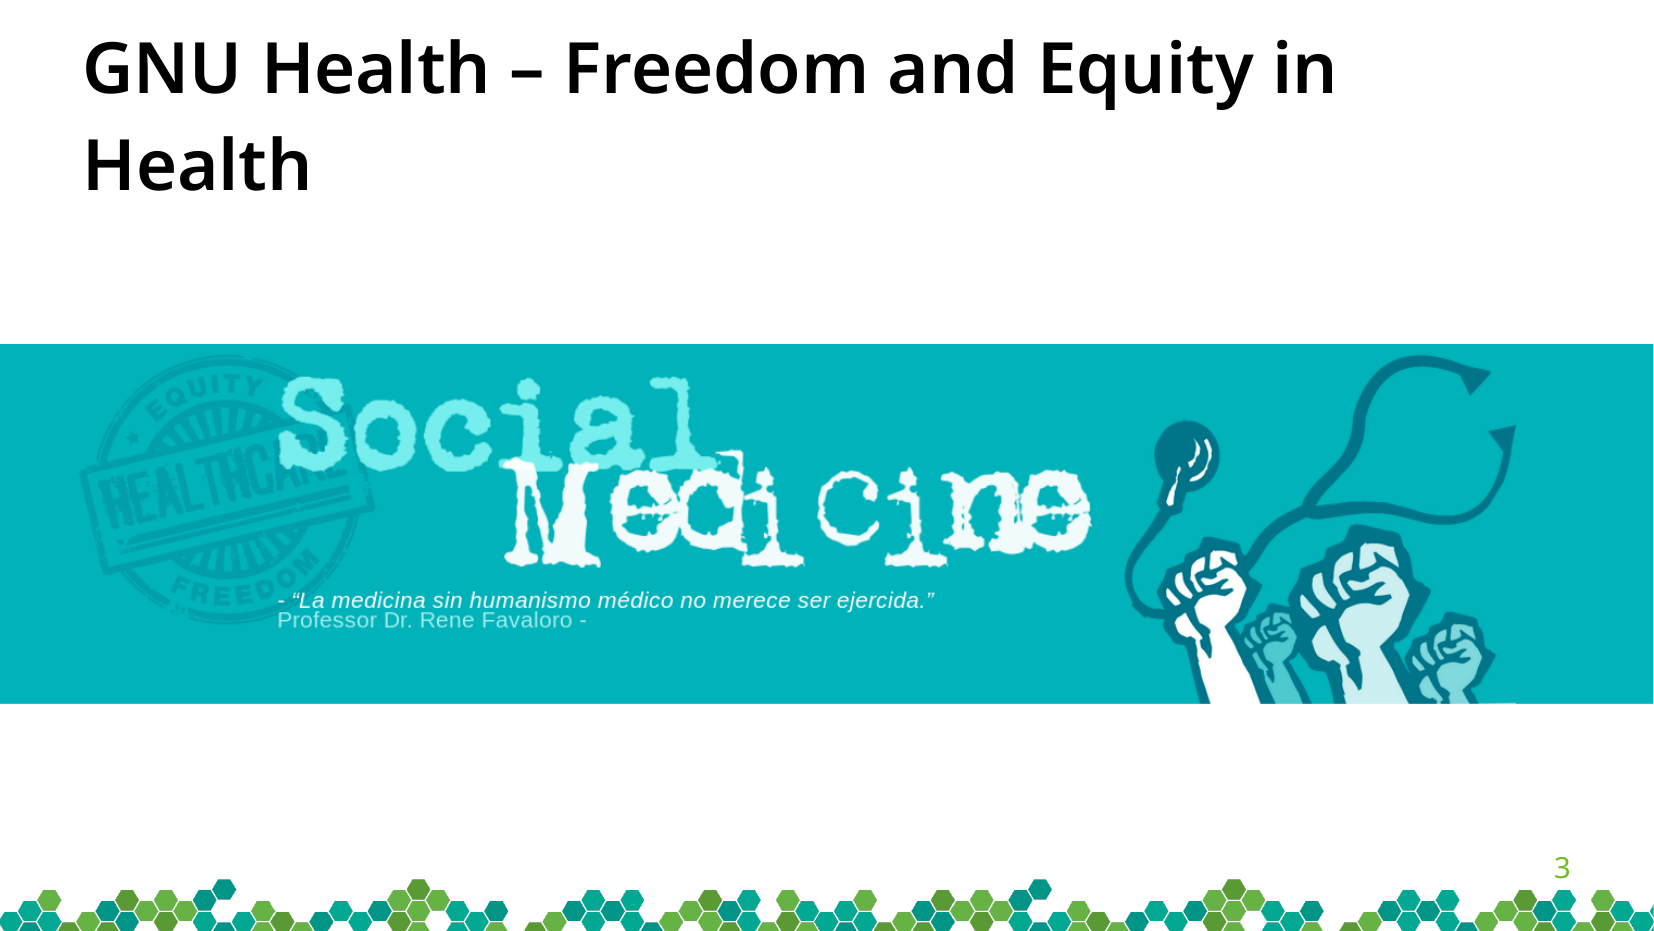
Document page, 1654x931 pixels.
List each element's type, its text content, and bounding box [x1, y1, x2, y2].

picture [0, 344, 1654, 705]
title GNU Health – Freedom and Equity in Health [82, 37, 1571, 193]
picture [0, 871, 1654, 931]
